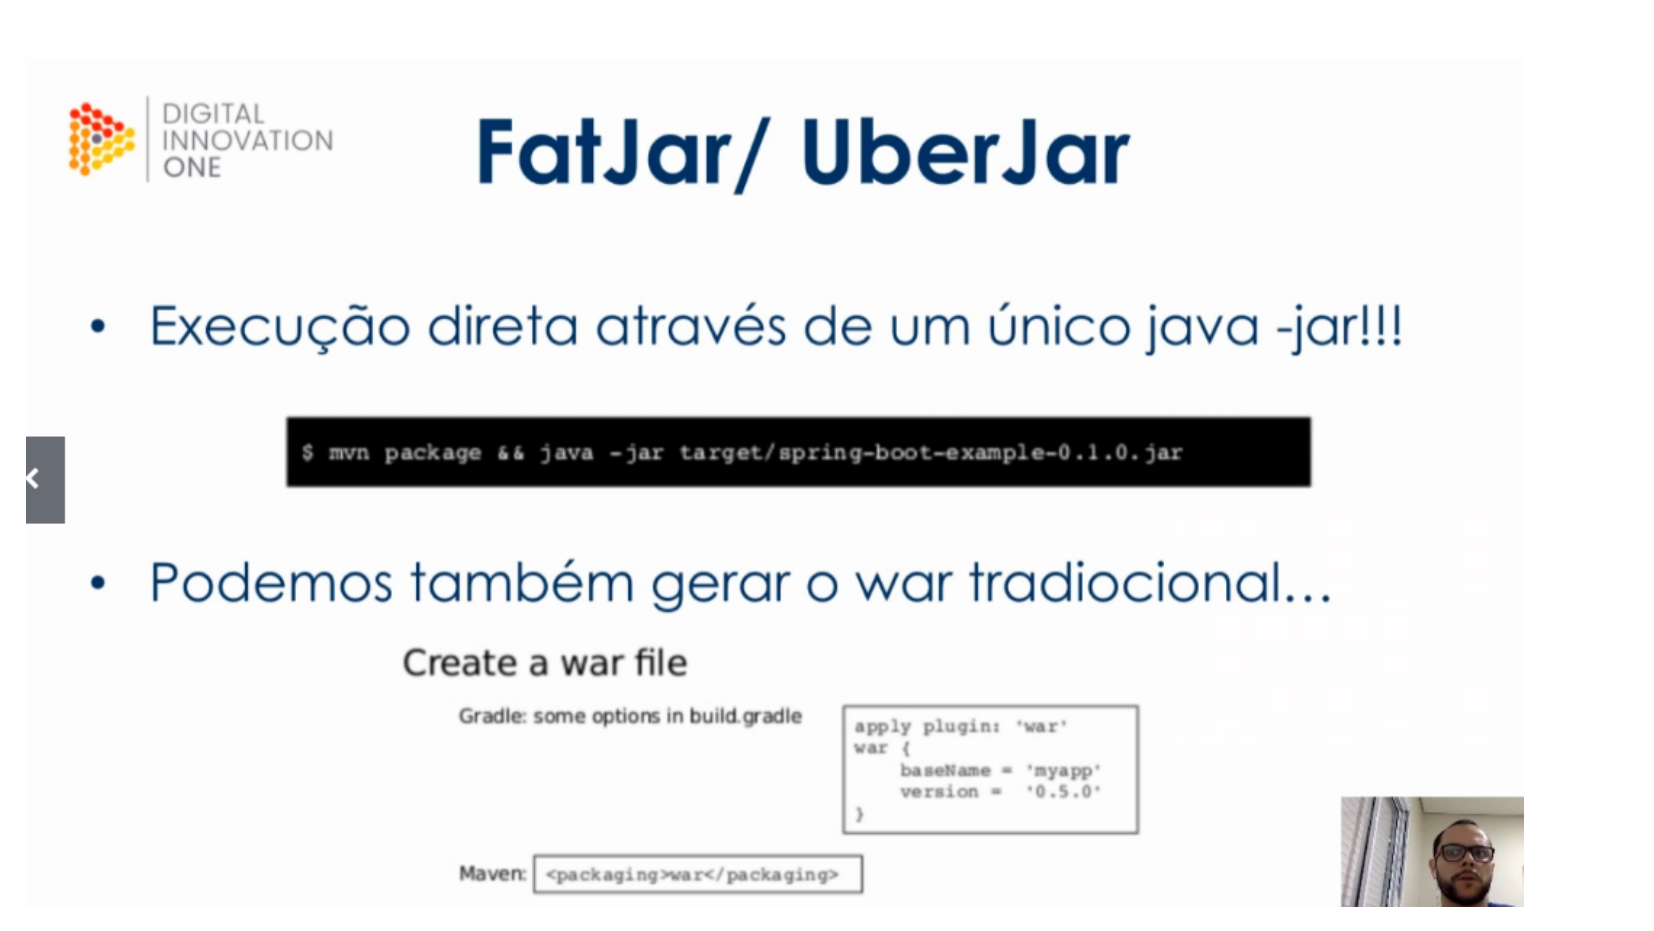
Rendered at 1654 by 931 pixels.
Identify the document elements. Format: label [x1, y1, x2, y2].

picture [26, 58, 1524, 908]
